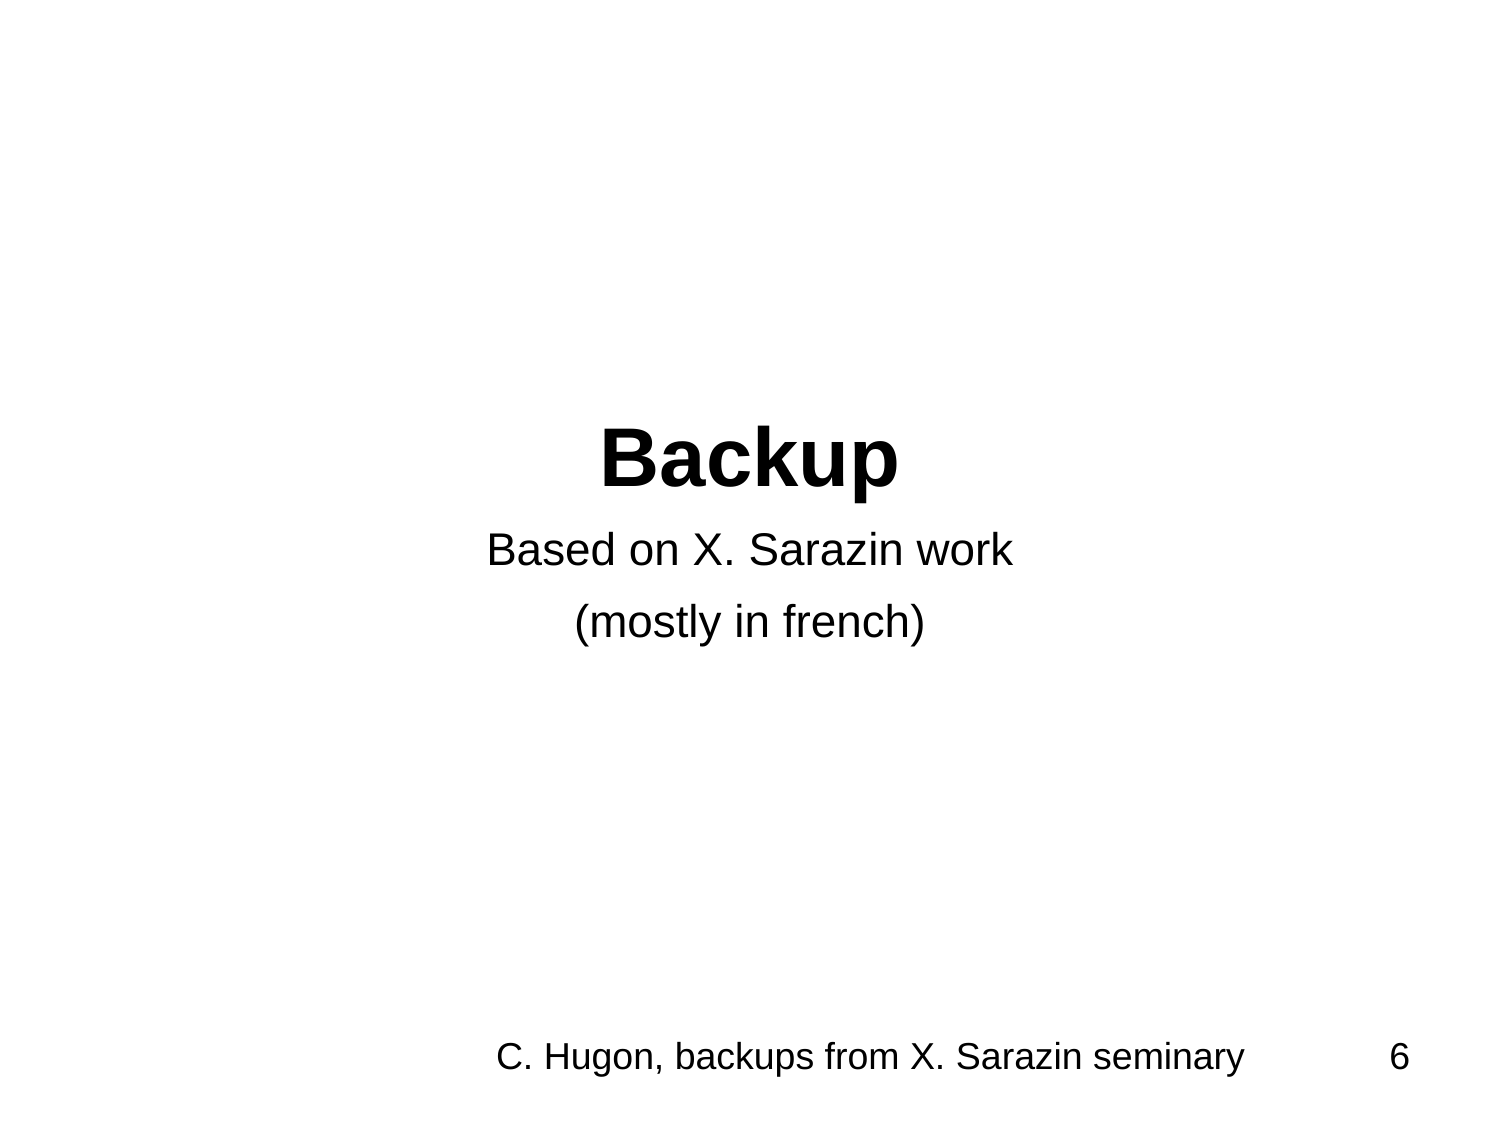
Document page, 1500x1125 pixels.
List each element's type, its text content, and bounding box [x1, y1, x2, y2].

subtitle Backup Based on X. Sarazin work (mostly in french) [75, 45, 1426, 1005]
